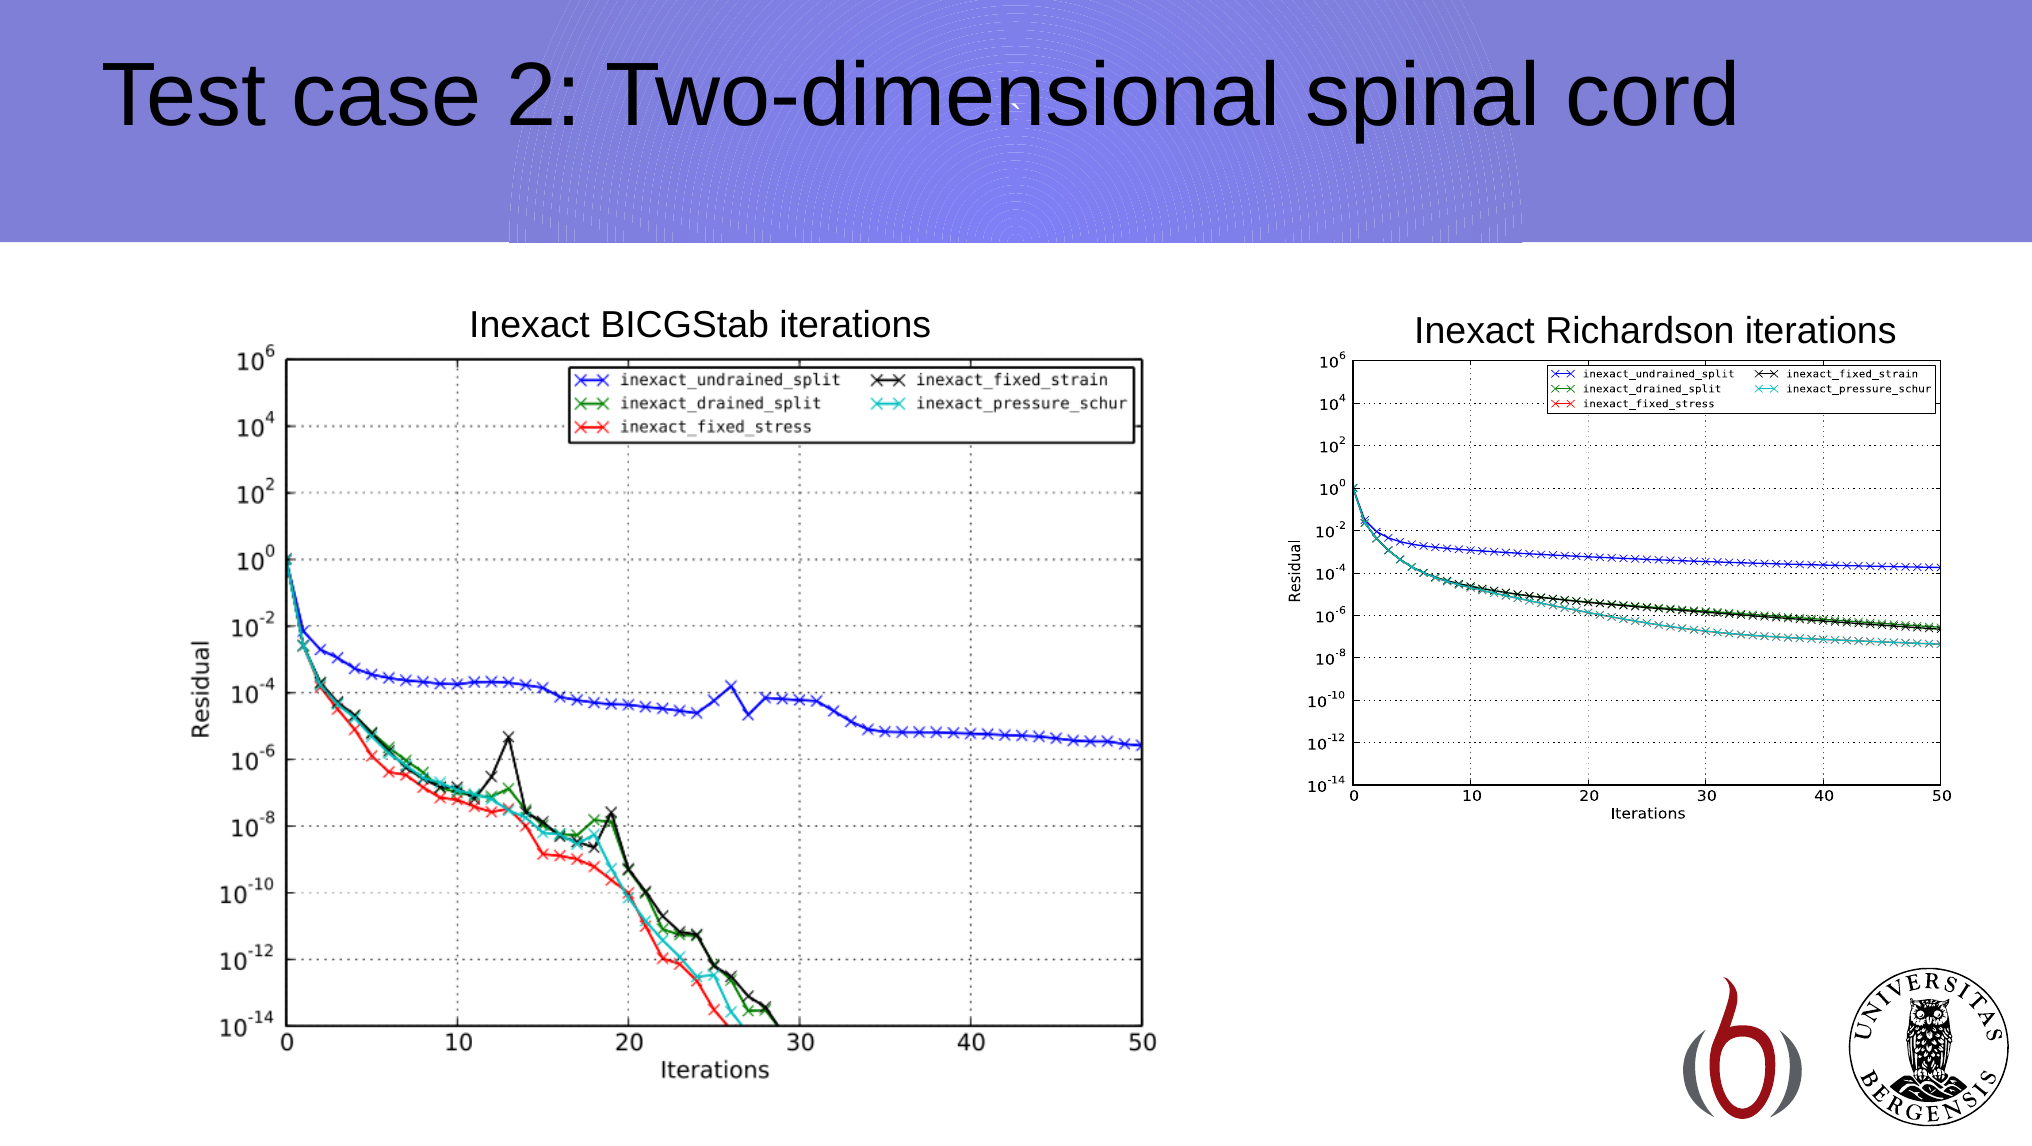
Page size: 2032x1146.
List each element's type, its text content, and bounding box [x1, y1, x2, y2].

text_box Inexact BICGStab iterations [454, 296, 947, 353]
picture [1257, 307, 2018, 839]
picture [147, 275, 1252, 1109]
title Test case 2: Two-dimensional spinal cord [101, 43, 1930, 145]
text_box Inexact Richardson iterations [1399, 302, 1912, 359]
